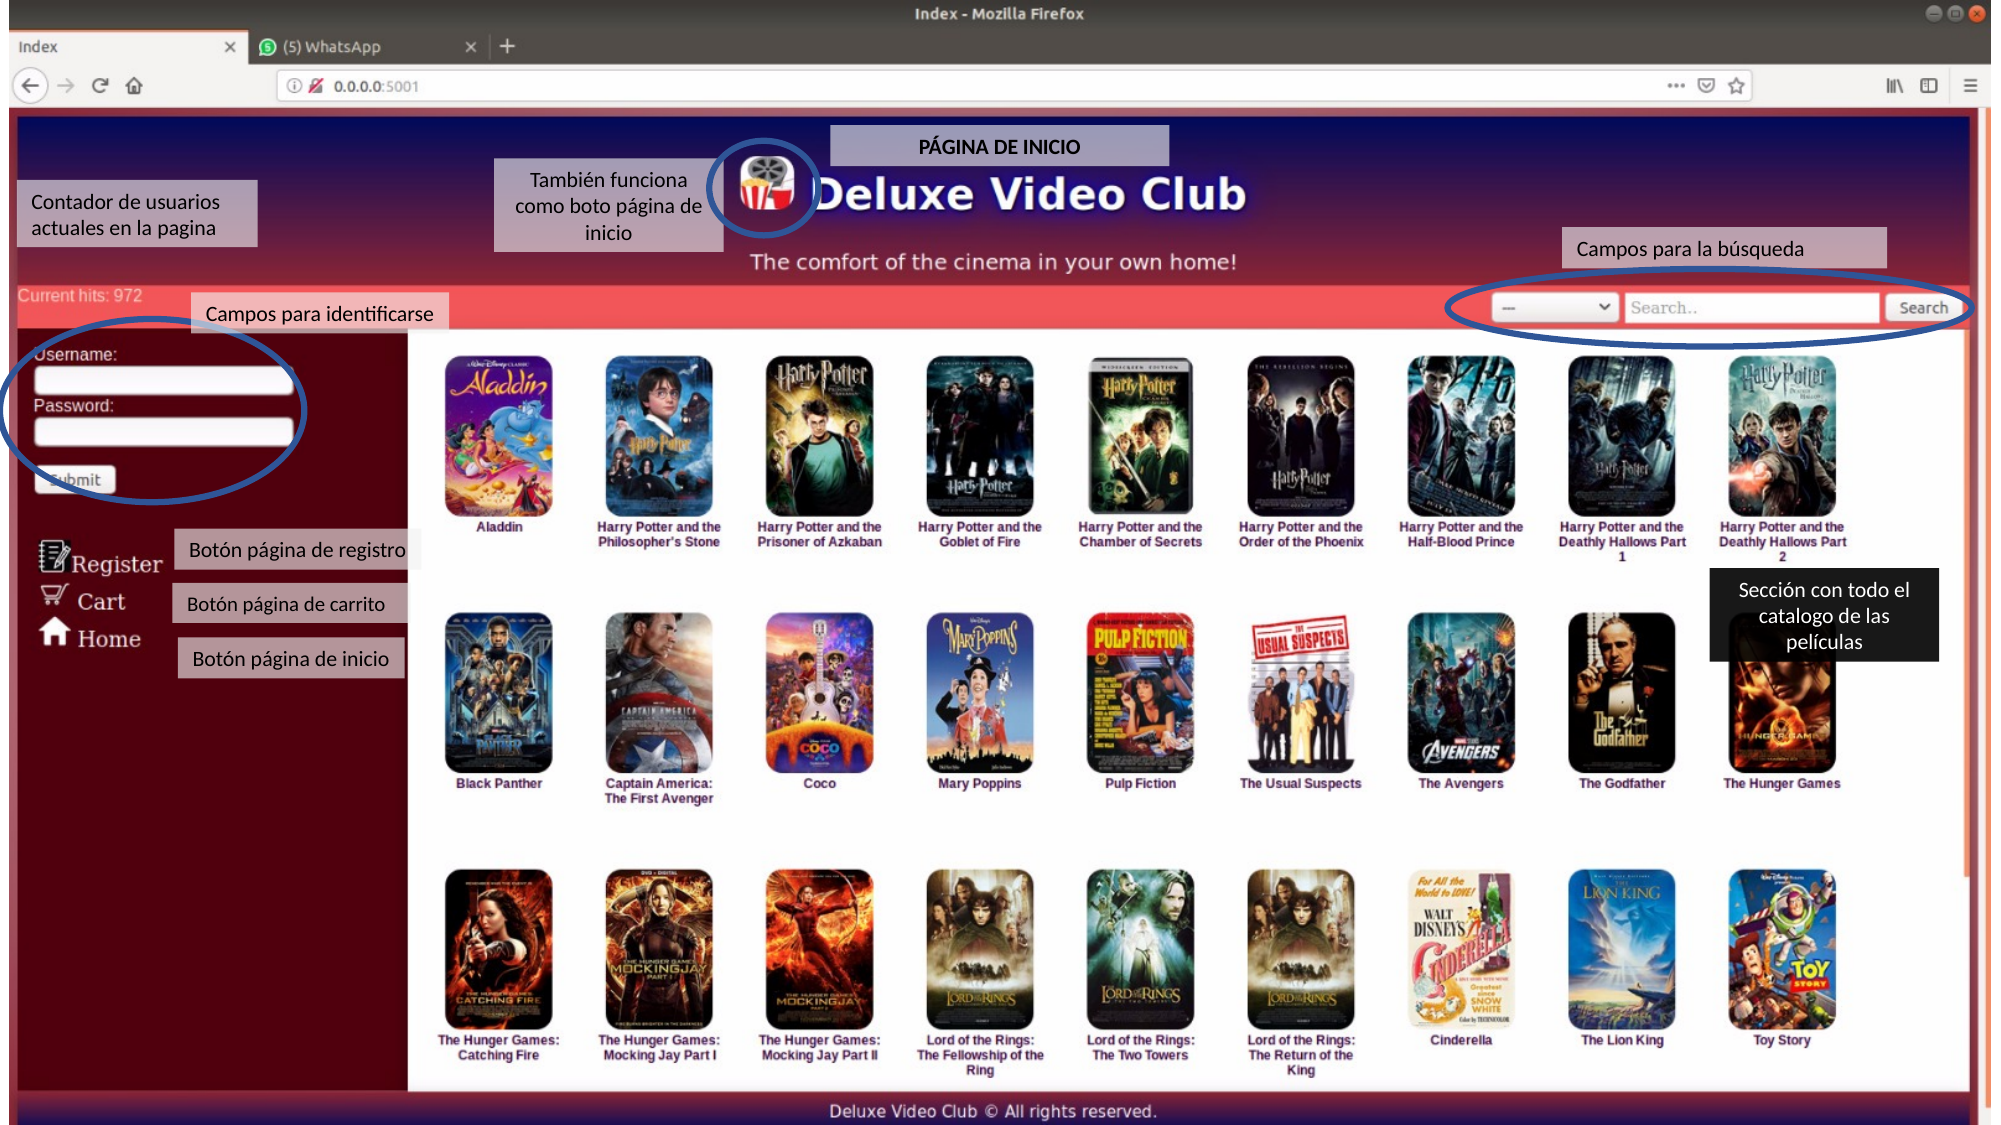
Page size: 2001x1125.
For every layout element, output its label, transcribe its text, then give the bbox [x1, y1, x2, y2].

text_box Botón página de inicio [177, 637, 405, 679]
text_box También funciona como boto página de inicio [494, 158, 724, 252]
text_box Botón página de registro [174, 528, 422, 570]
picture [9, 0, 1991, 1125]
text_box Campos para la búsqueda [1562, 227, 1888, 269]
text_box Contador de usuarios actuales en la pagina [16, 179, 258, 248]
text_box Sección con todo el catalogo de las películas [1709, 568, 1940, 662]
text_box Botón página de carrito [172, 582, 411, 623]
picture [9, 323, 301, 499]
text_box PÁGINA DE INICIO [830, 125, 1170, 167]
text_box Campos para identificarse [191, 292, 450, 334]
